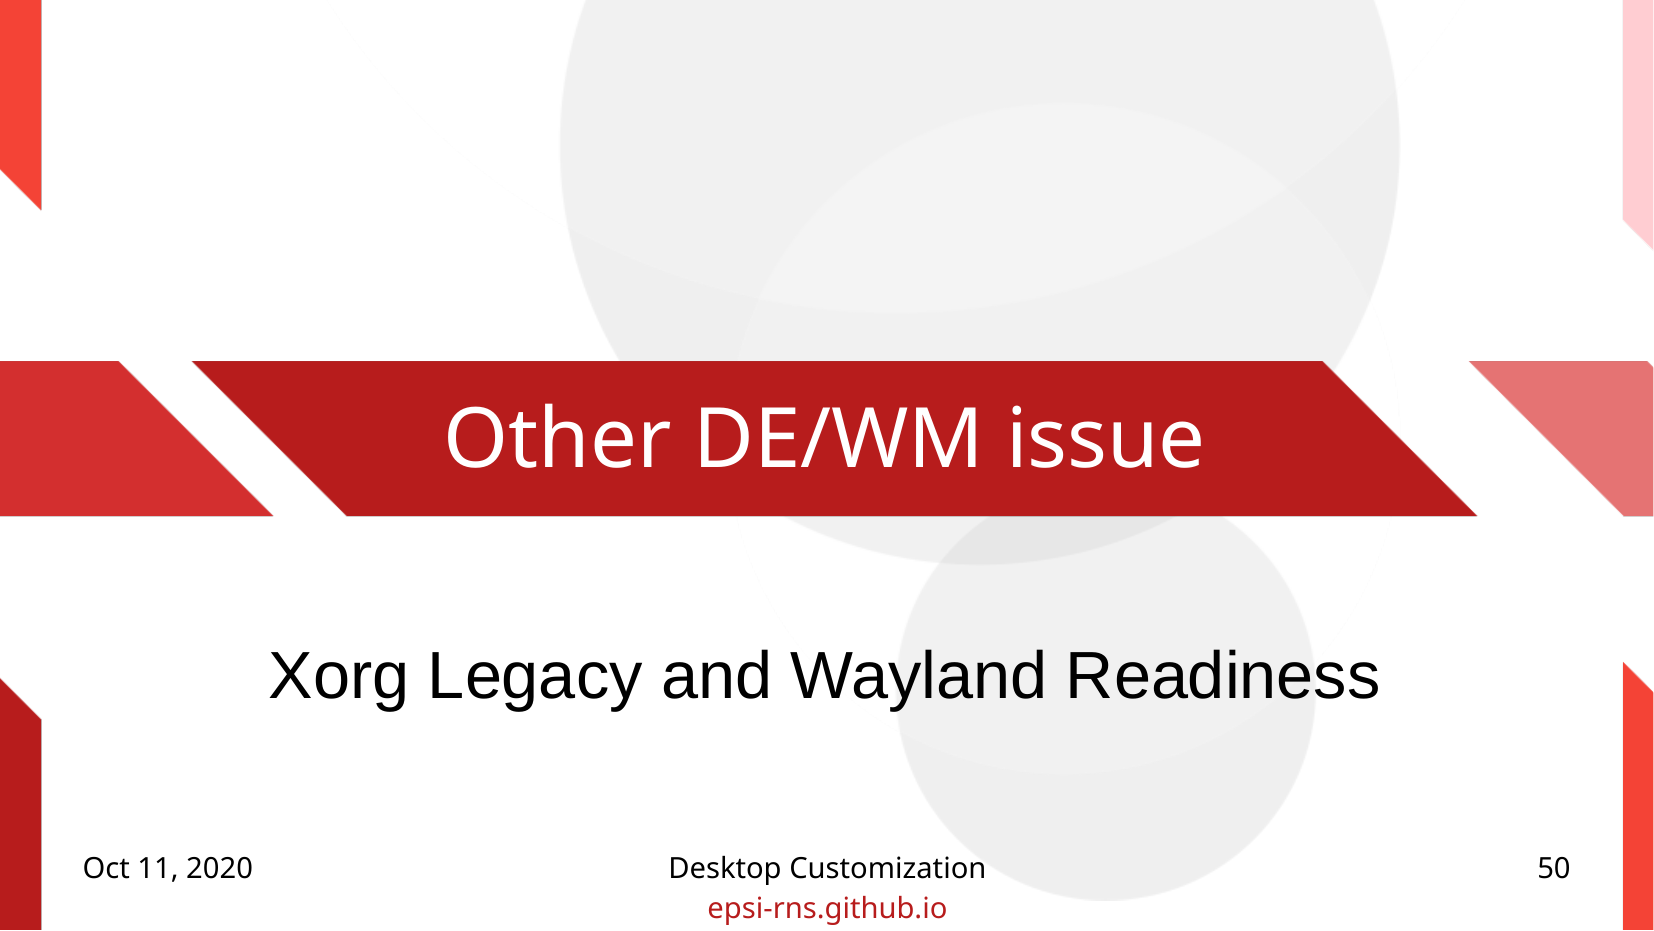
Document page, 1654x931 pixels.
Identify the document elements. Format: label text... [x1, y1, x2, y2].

subtitle Xorg Legacy and Wayland Readiness [82, 525, 1568, 826]
picture [0, 0, 1654, 930]
title Other DE/WM issue [82, 360, 1568, 511]
